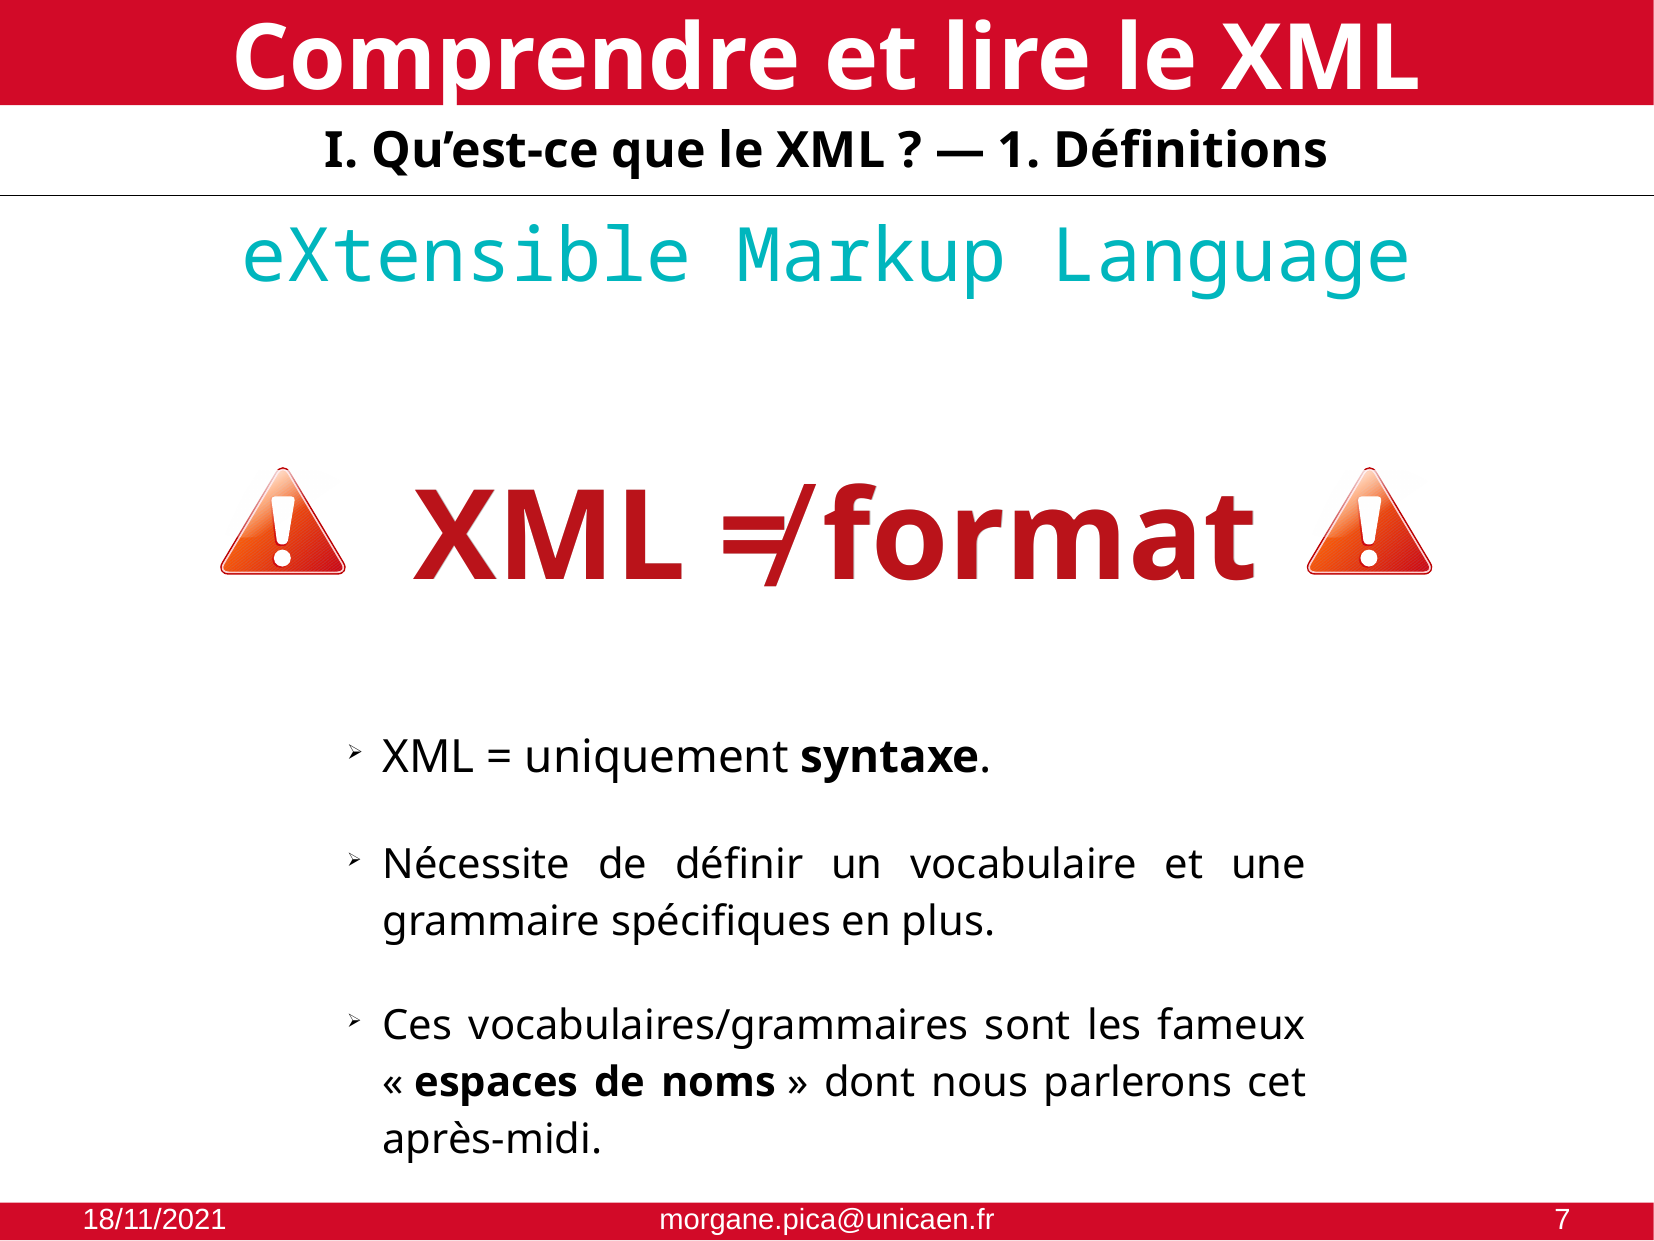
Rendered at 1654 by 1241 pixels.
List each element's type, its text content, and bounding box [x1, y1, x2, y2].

text_box XML = uniquement syntaxe. Nécessite de définir un vocabulaire et une grammaire spécifiques en plus. Ces vocabulaires/grammaires sont les fameux « espaces de noms » dont nous parlerons cet après-midi. [332, 716, 1322, 1113]
title Comprendre et lire le XML [0, 0, 1654, 106]
text_box eXtensible Markup Language [161, 196, 1493, 284]
picture [199, 440, 368, 608]
picture [1286, 440, 1454, 608]
title I. Qu’est-ce que le XML ? — 1. Définitions [0, 106, 1654, 191]
text_box XML ≠ format [378, 438, 1294, 602]
